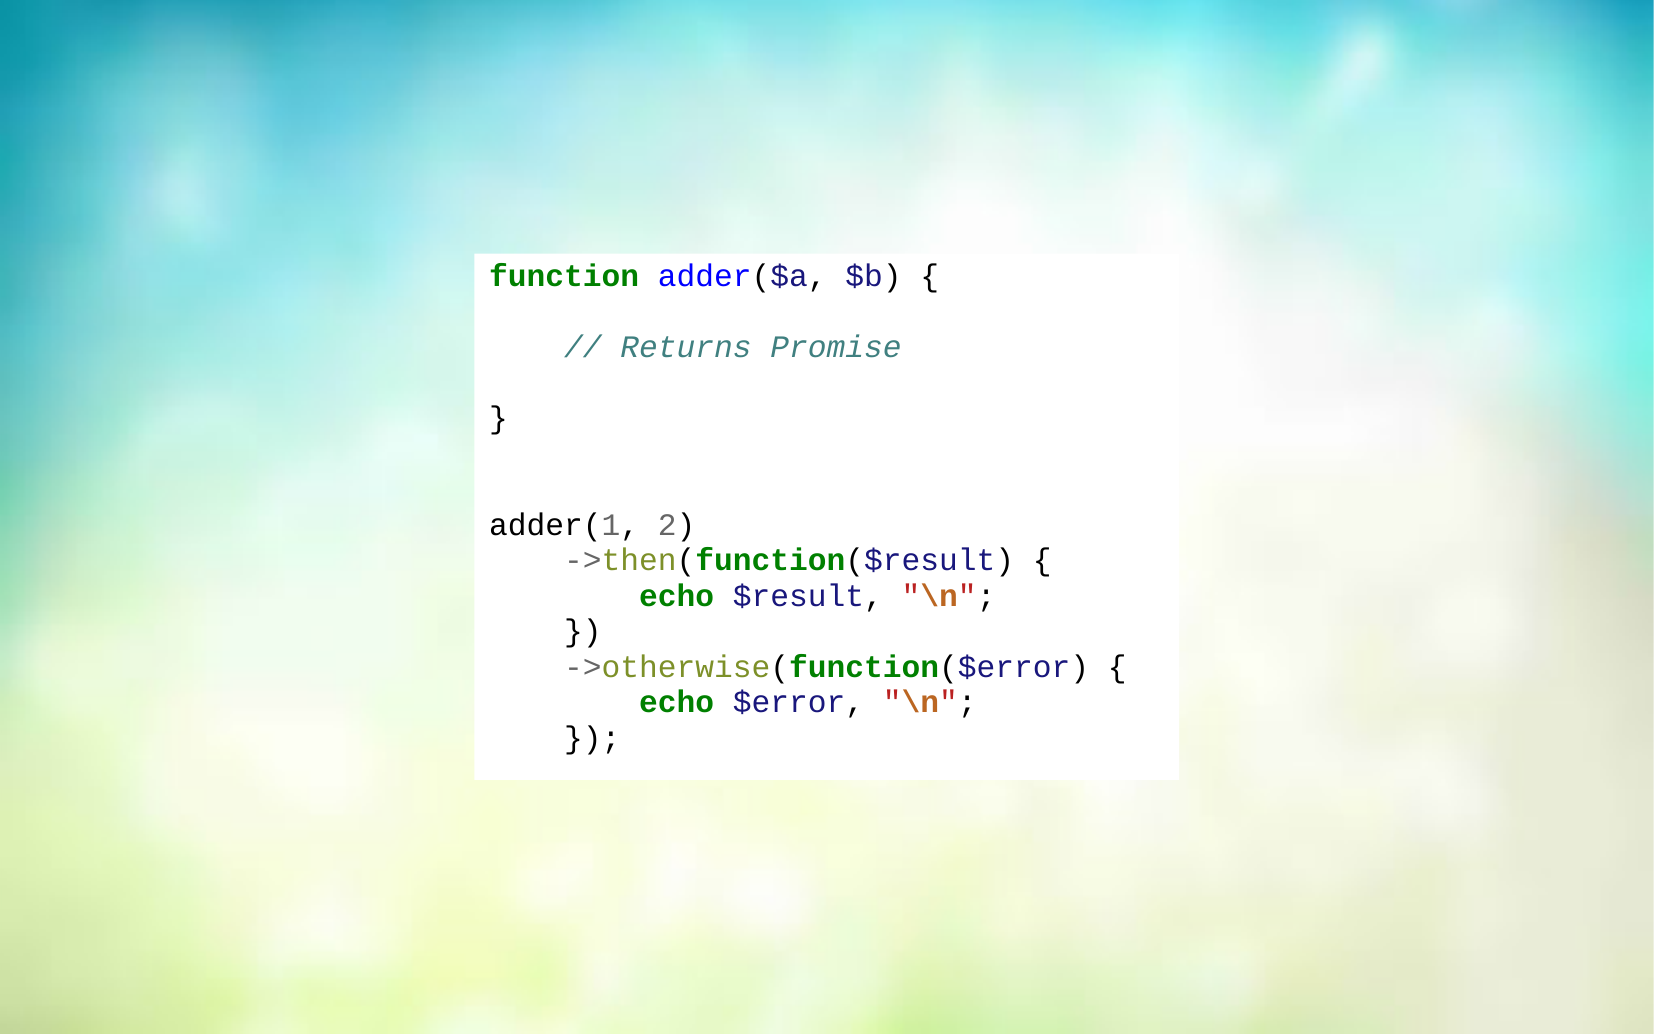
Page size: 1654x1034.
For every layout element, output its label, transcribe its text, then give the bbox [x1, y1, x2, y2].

picture [0, 0, 1654, 1034]
text_box function adder($a, $b) { // Returns Promise } adder(1, 2) ->then(function($result) { echo $result, "\n"; }) ->otherwise(function($error) { echo $error, "\n"; }); [474, 253, 1180, 780]
